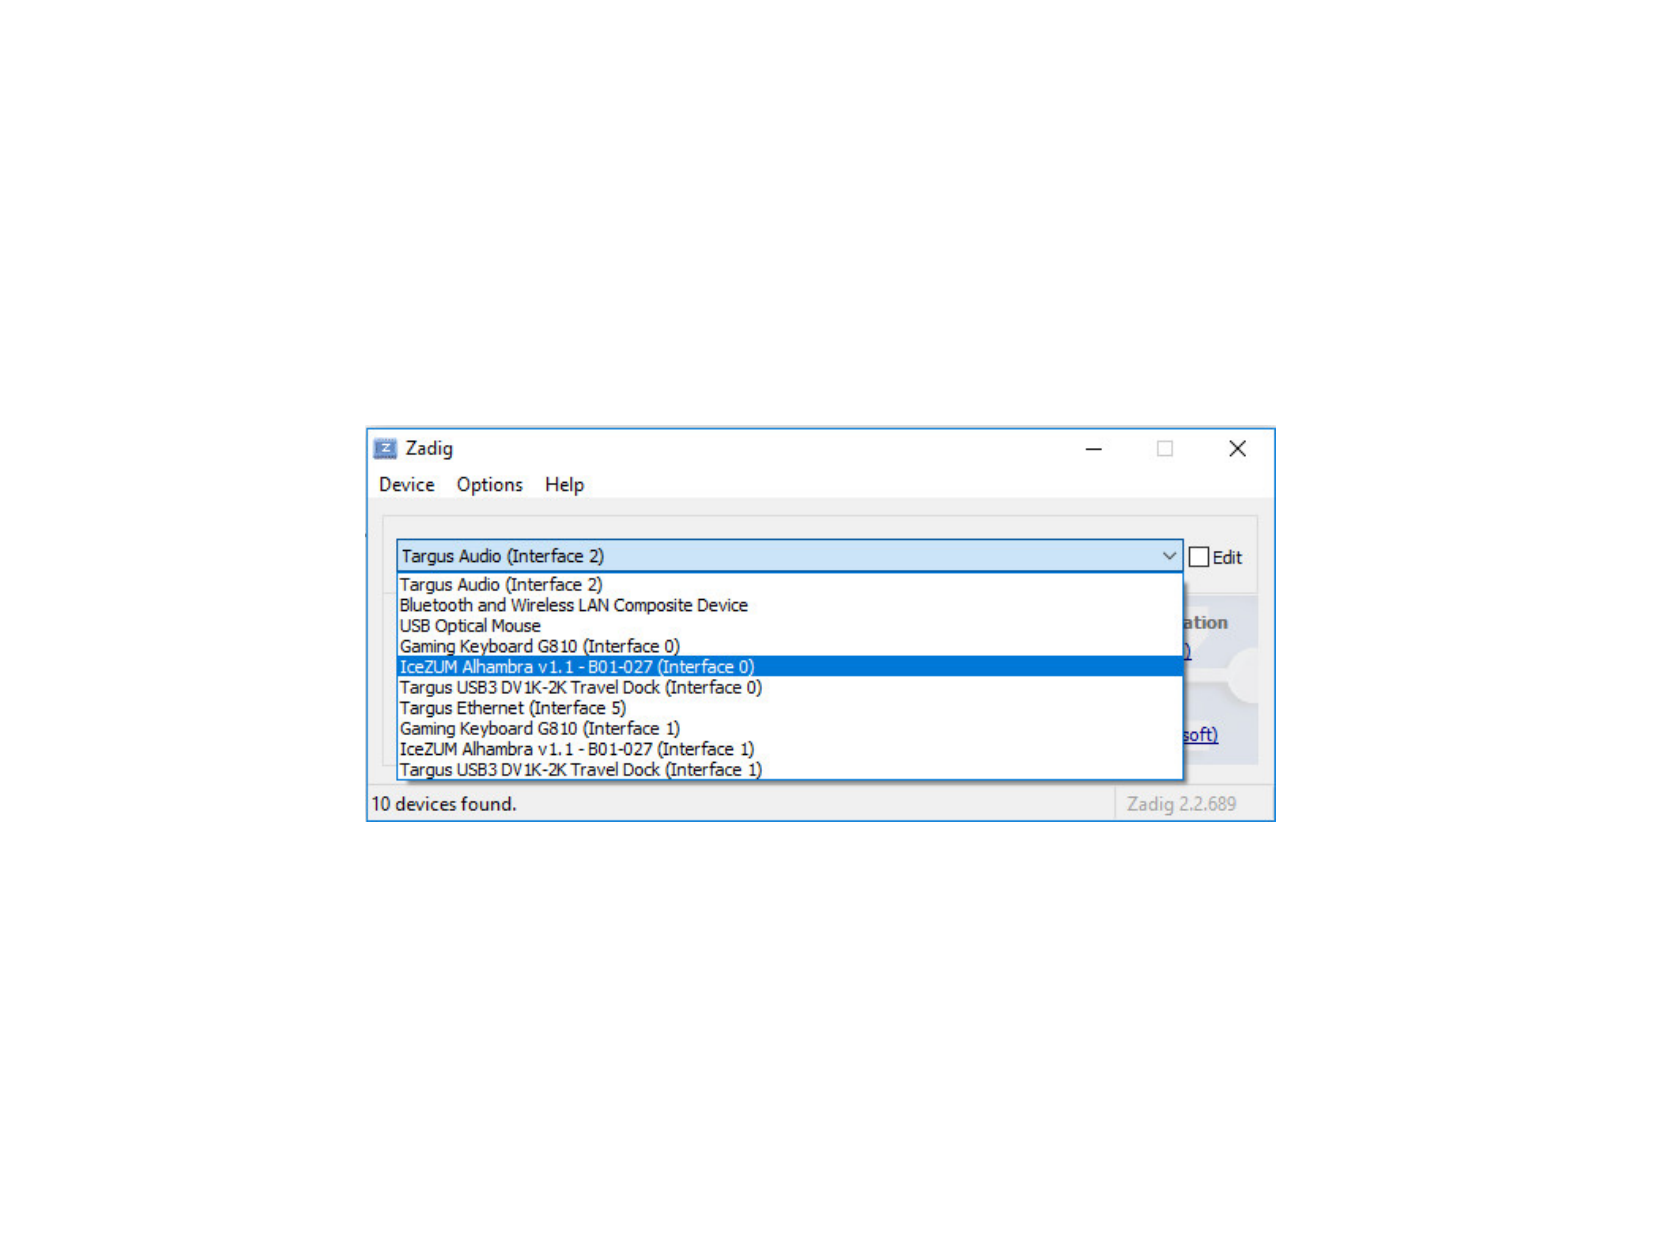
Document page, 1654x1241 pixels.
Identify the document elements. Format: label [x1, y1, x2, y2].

picture [365, 425, 1276, 822]
